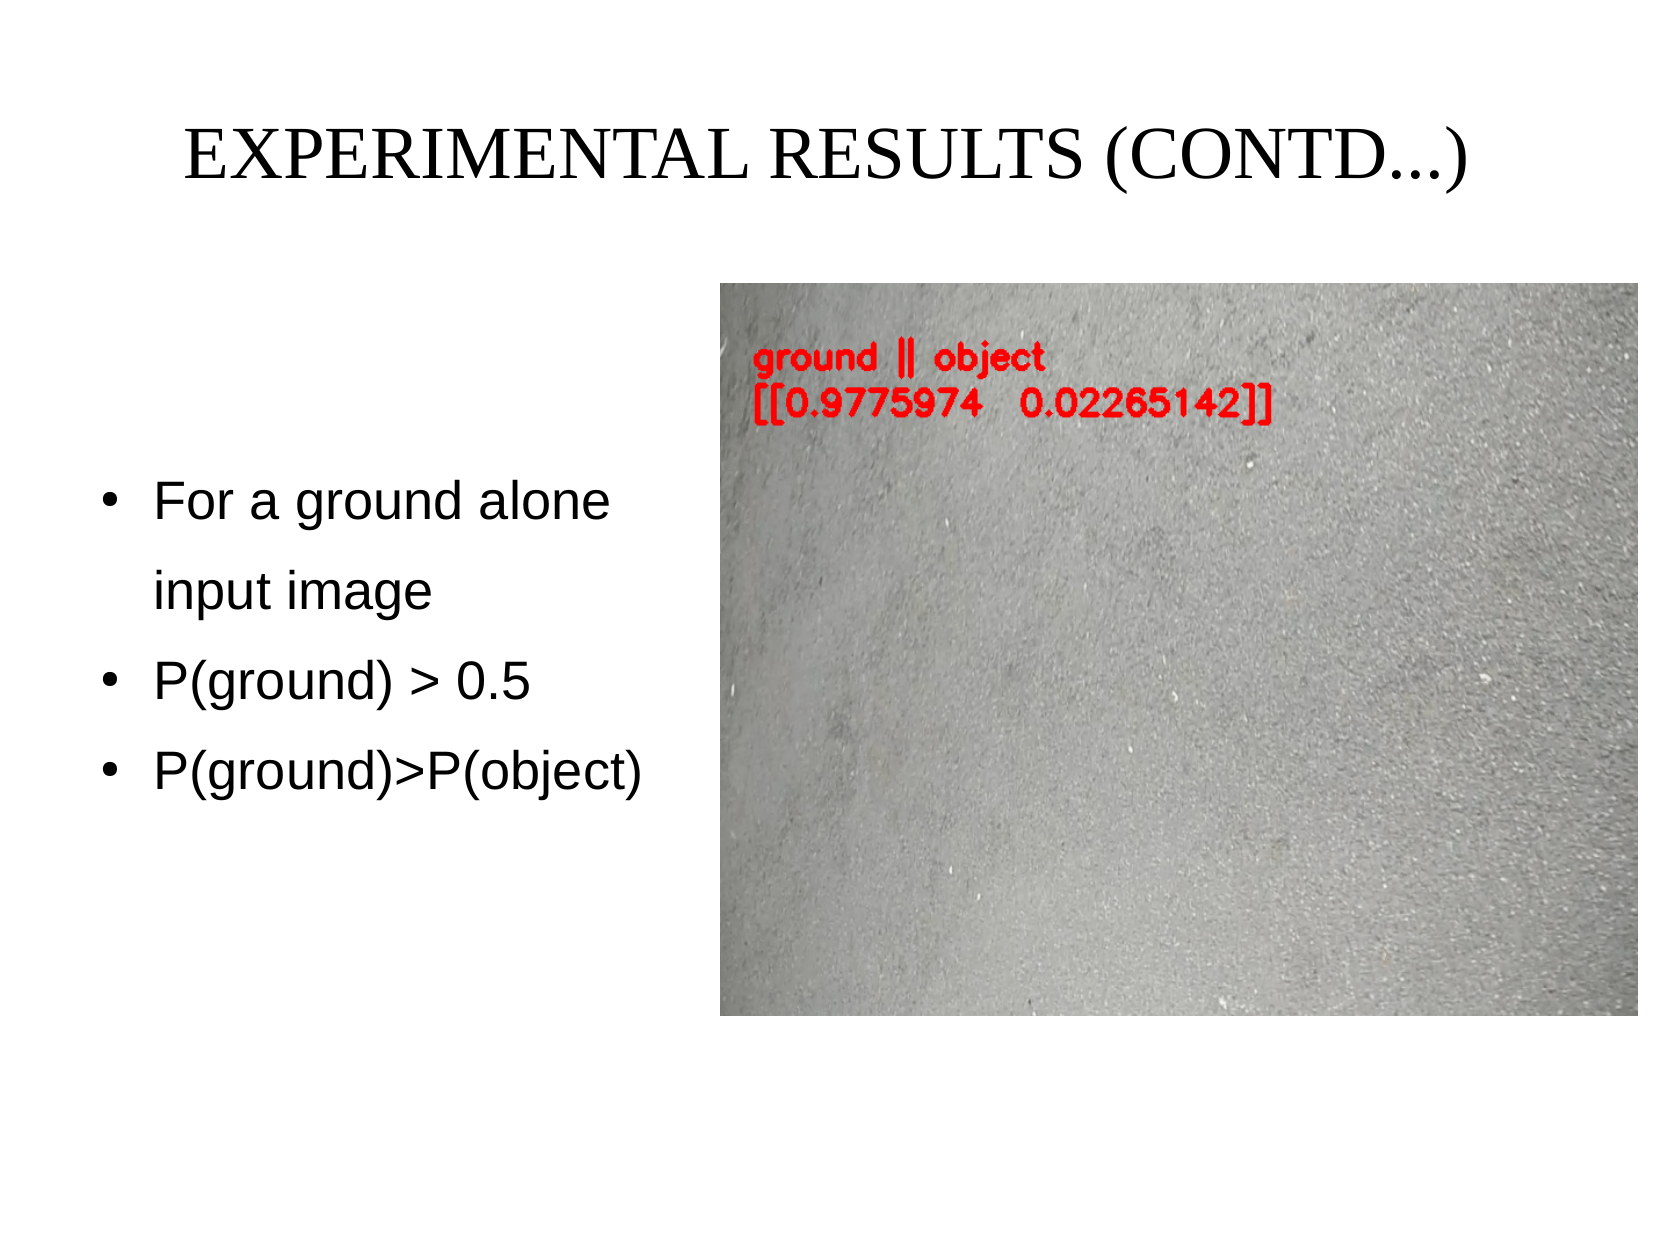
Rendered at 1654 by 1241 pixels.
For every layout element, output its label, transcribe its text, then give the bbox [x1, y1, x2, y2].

list For a ground alone input image P(ground) > 0.5 P(ground)>P(object) [82, 290, 720, 1010]
title EXPERIMENTAL RESULTS (CONTD...) [82, 49, 1571, 257]
picture [720, 283, 1638, 1016]
